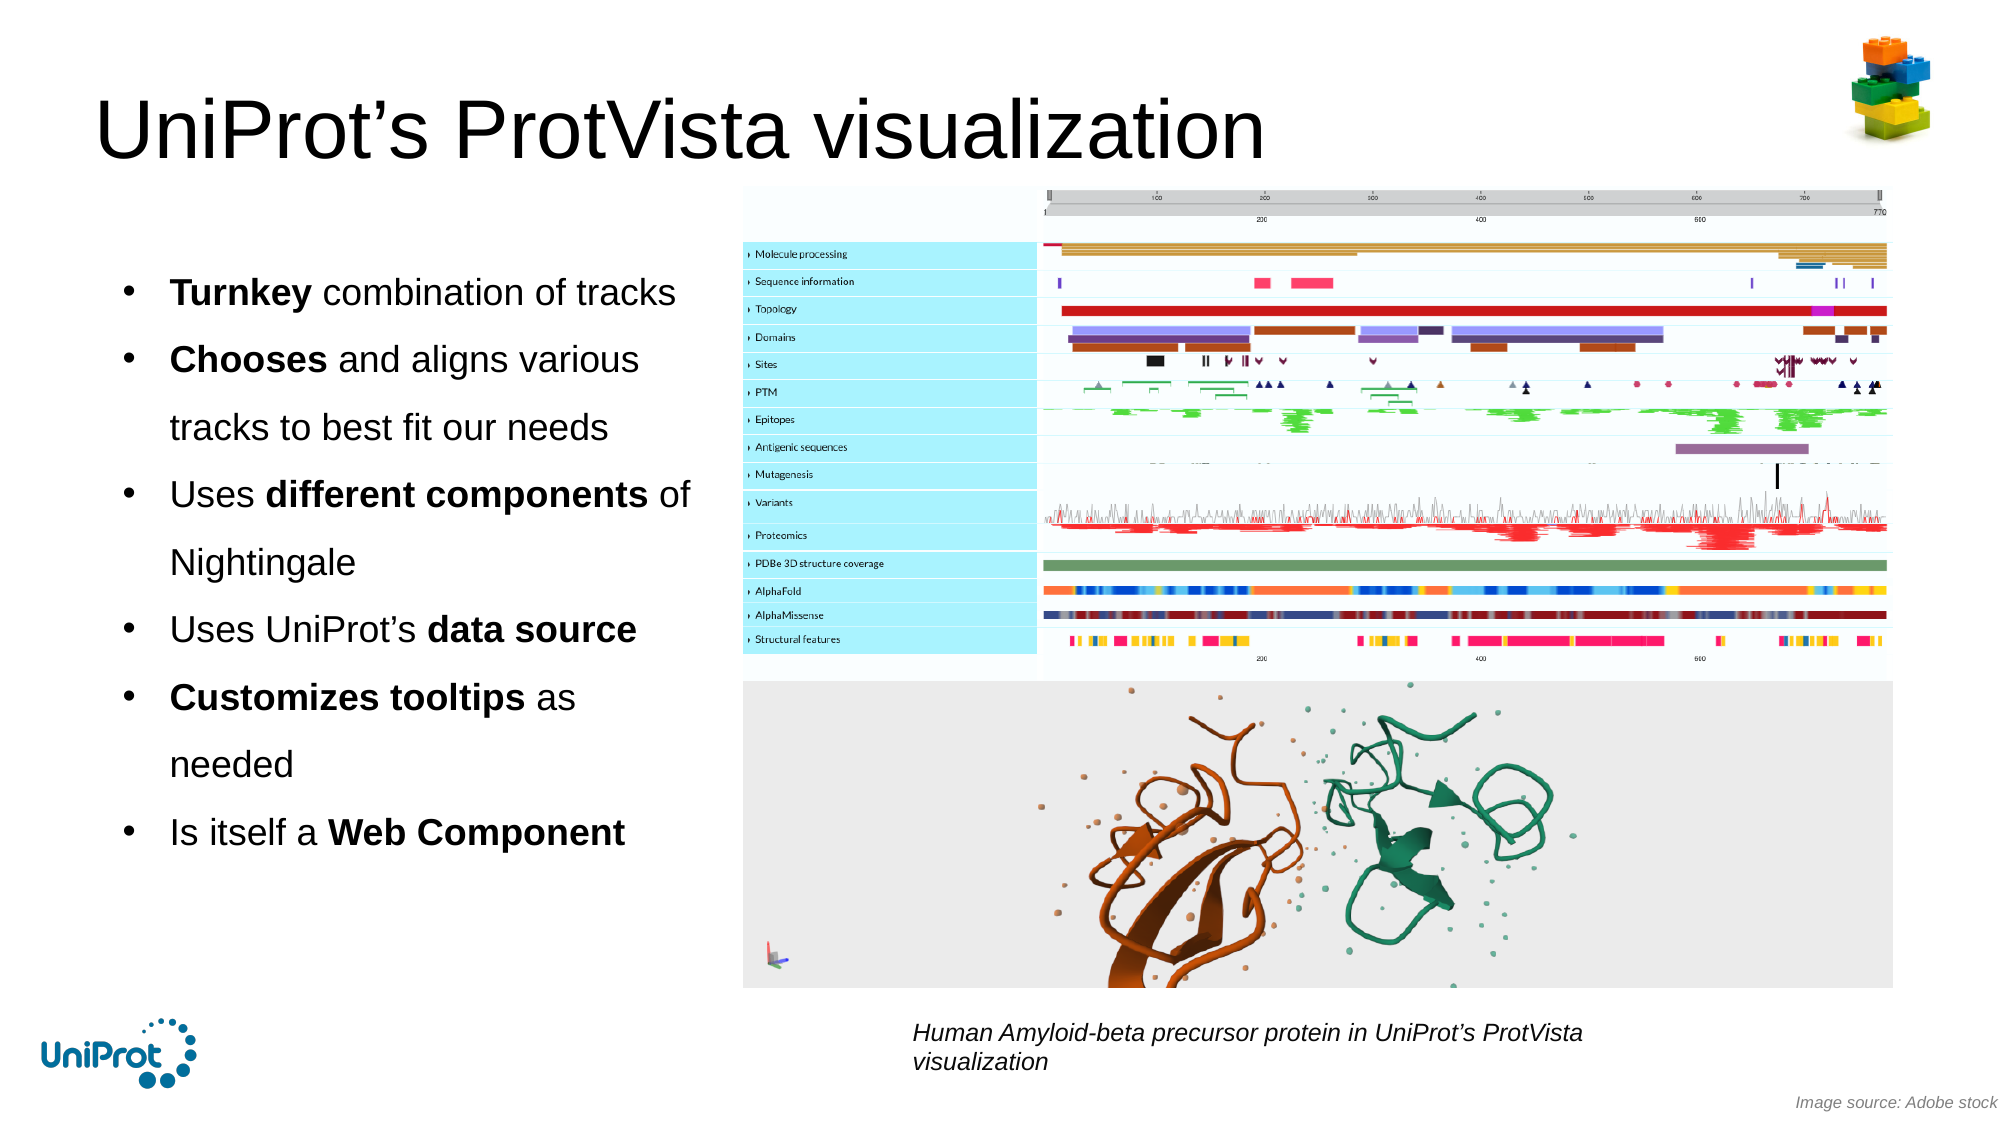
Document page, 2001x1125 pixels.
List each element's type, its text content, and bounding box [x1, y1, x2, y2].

picture [743, 186, 1893, 988]
text_box Image source: Adobe stock [1780, 1084, 2000, 1120]
picture [1802, 2, 1982, 182]
text_box UniProt’s ProtVista visualization [79, 68, 1419, 184]
text_box Turnkey combination of tracks Chooses and aligns various tracks to best fit our needs Uses different components of Nightingale Uses UniProt’s data source Customizes tooltips as needed Is itself a Web Component [107, 237, 712, 861]
picture [26, 1005, 212, 1103]
text_box Human Amyloid-beta precursor protein in UniProt’s ProtVista visualization [897, 1008, 1739, 1125]
